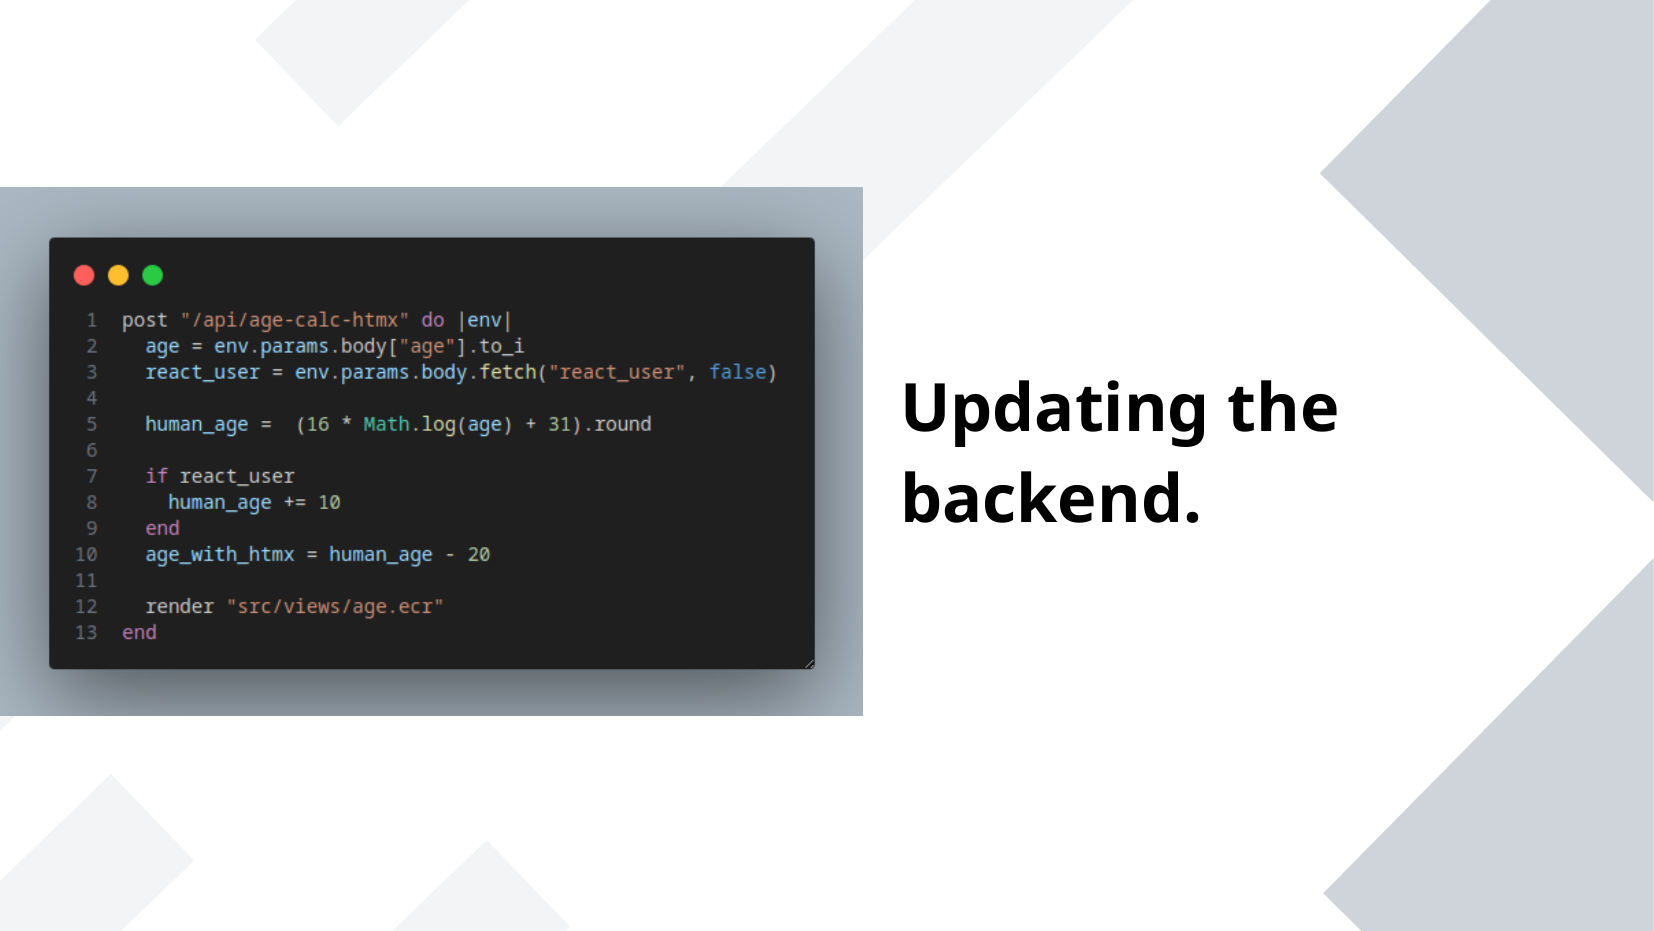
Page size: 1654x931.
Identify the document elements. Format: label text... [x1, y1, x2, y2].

picture [0, 187, 863, 716]
title Updating the backend. [900, 264, 1649, 638]
